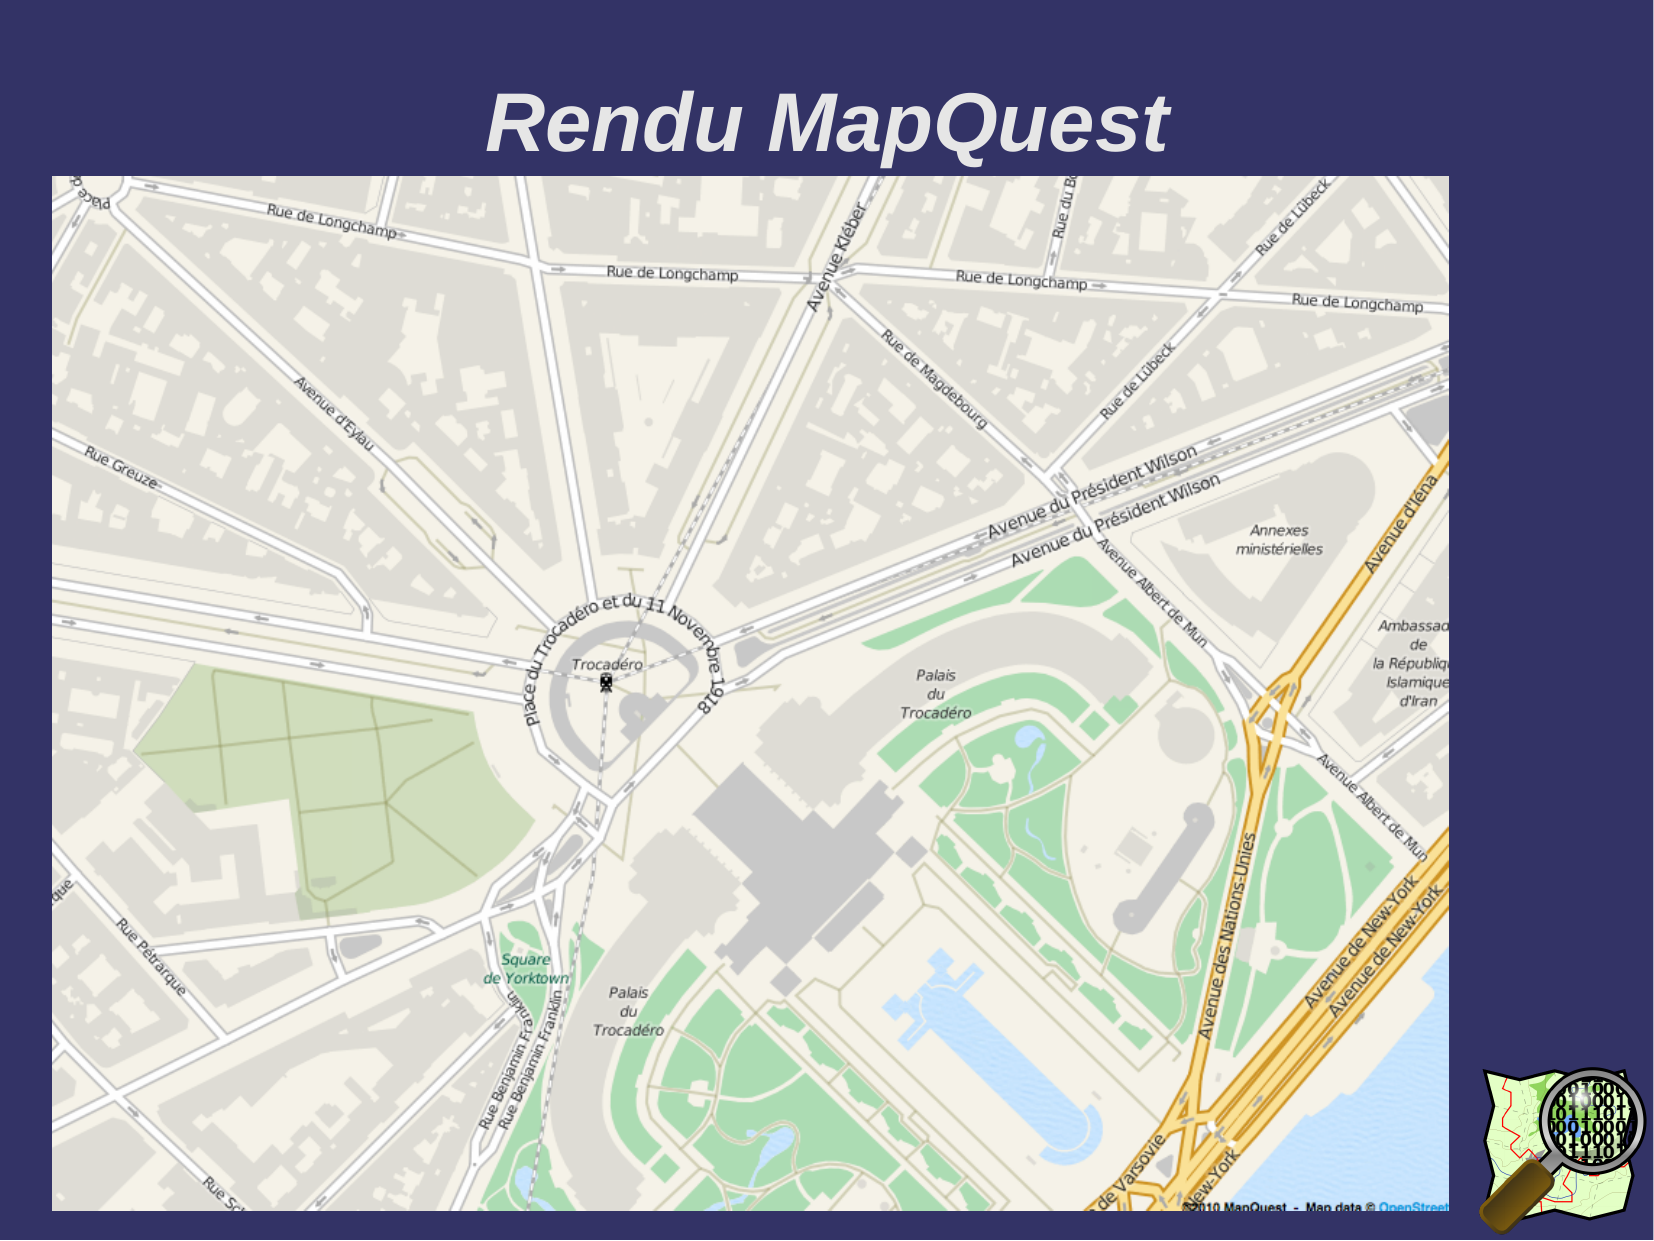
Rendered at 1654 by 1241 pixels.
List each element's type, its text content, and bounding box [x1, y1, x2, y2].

title Rendu MapQuest [121, 19, 1534, 227]
picture [1476, 1062, 1650, 1236]
picture [52, 176, 1449, 1211]
